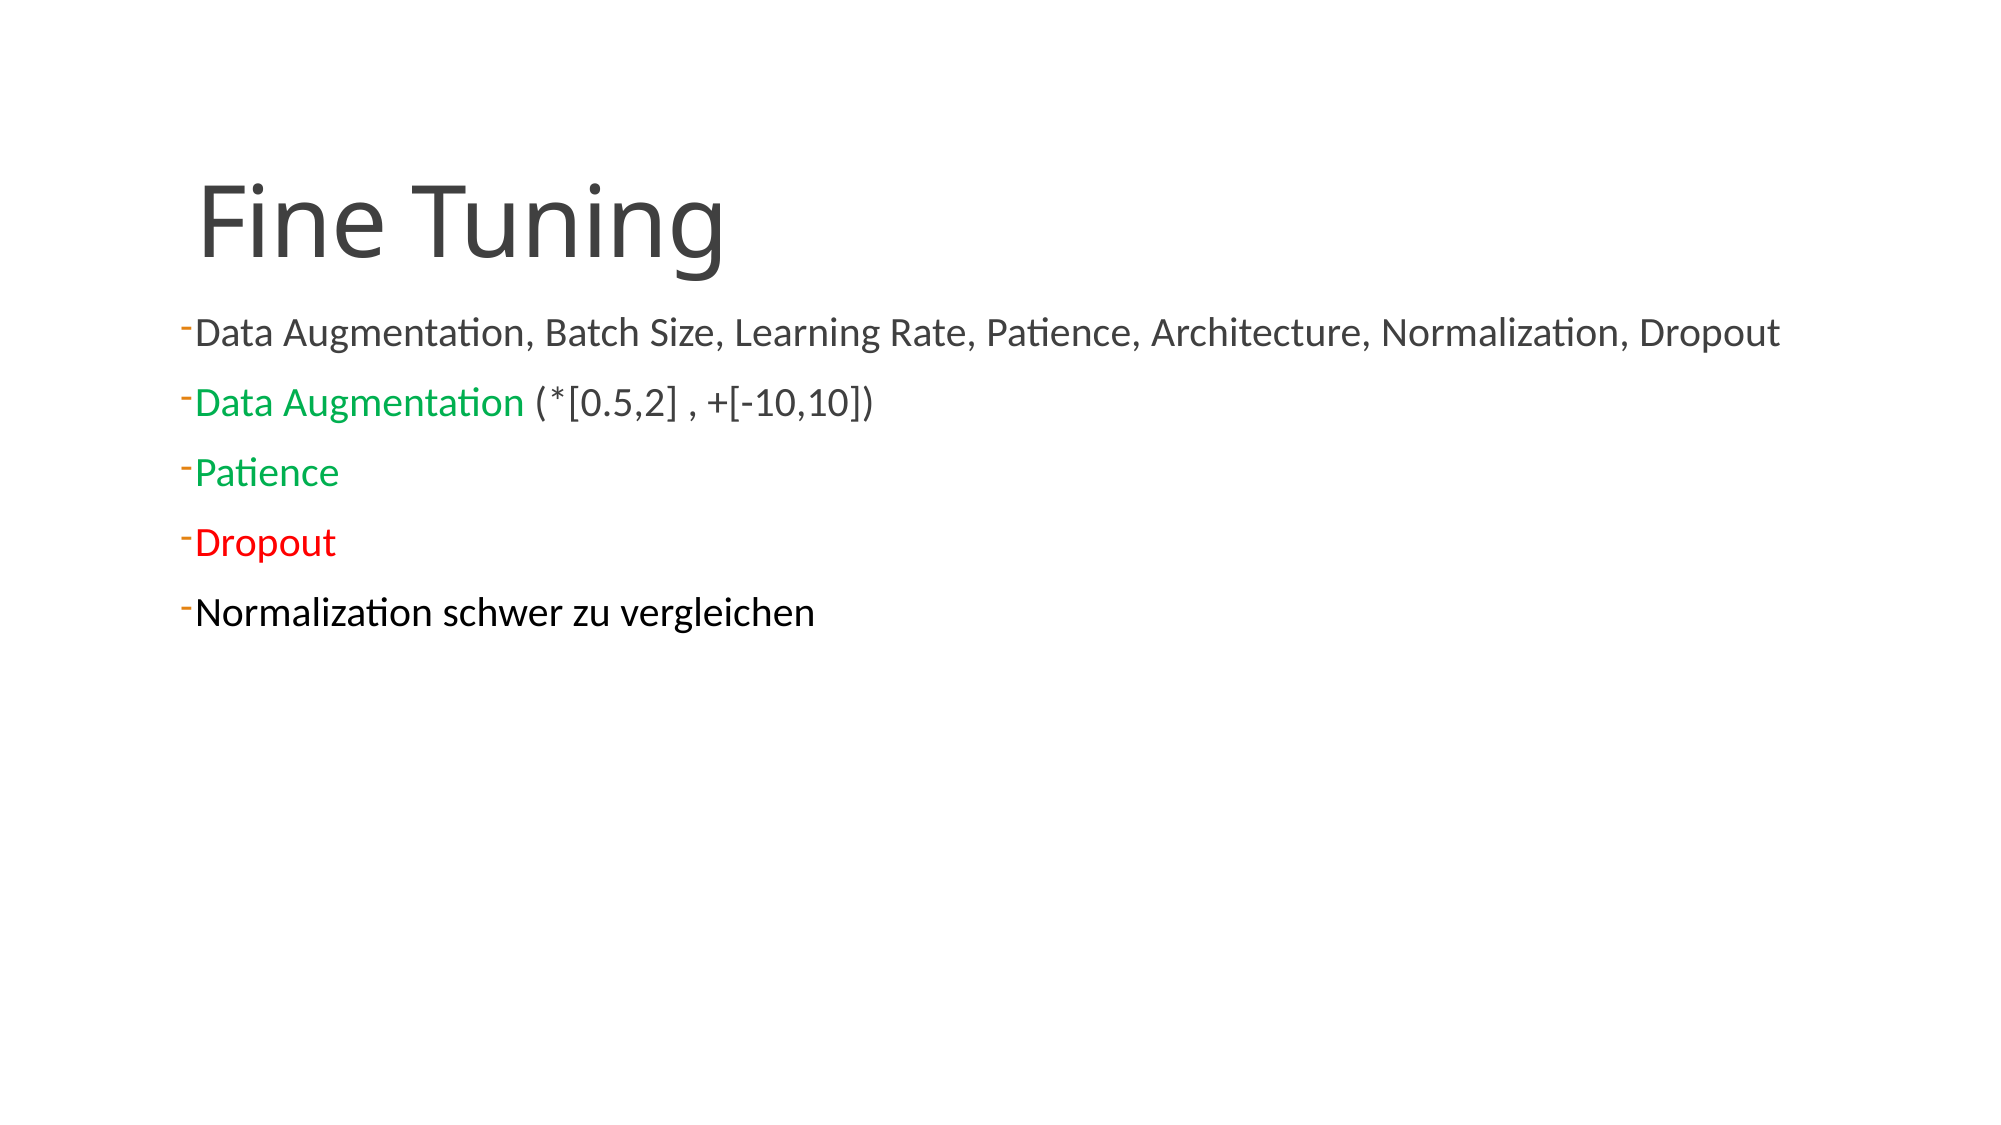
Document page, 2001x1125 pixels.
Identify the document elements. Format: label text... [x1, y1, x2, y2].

list Data Augmentation, Batch Size, Learning Rate, Patience, Architecture, Normalization, Dropout Data Augmentation (*[0.5,2] , +[-10,10]) Patience Dropout Normalization schwer zu vergleichen [180, 302, 1831, 963]
title Fine Tuning [180, 47, 1831, 286]
